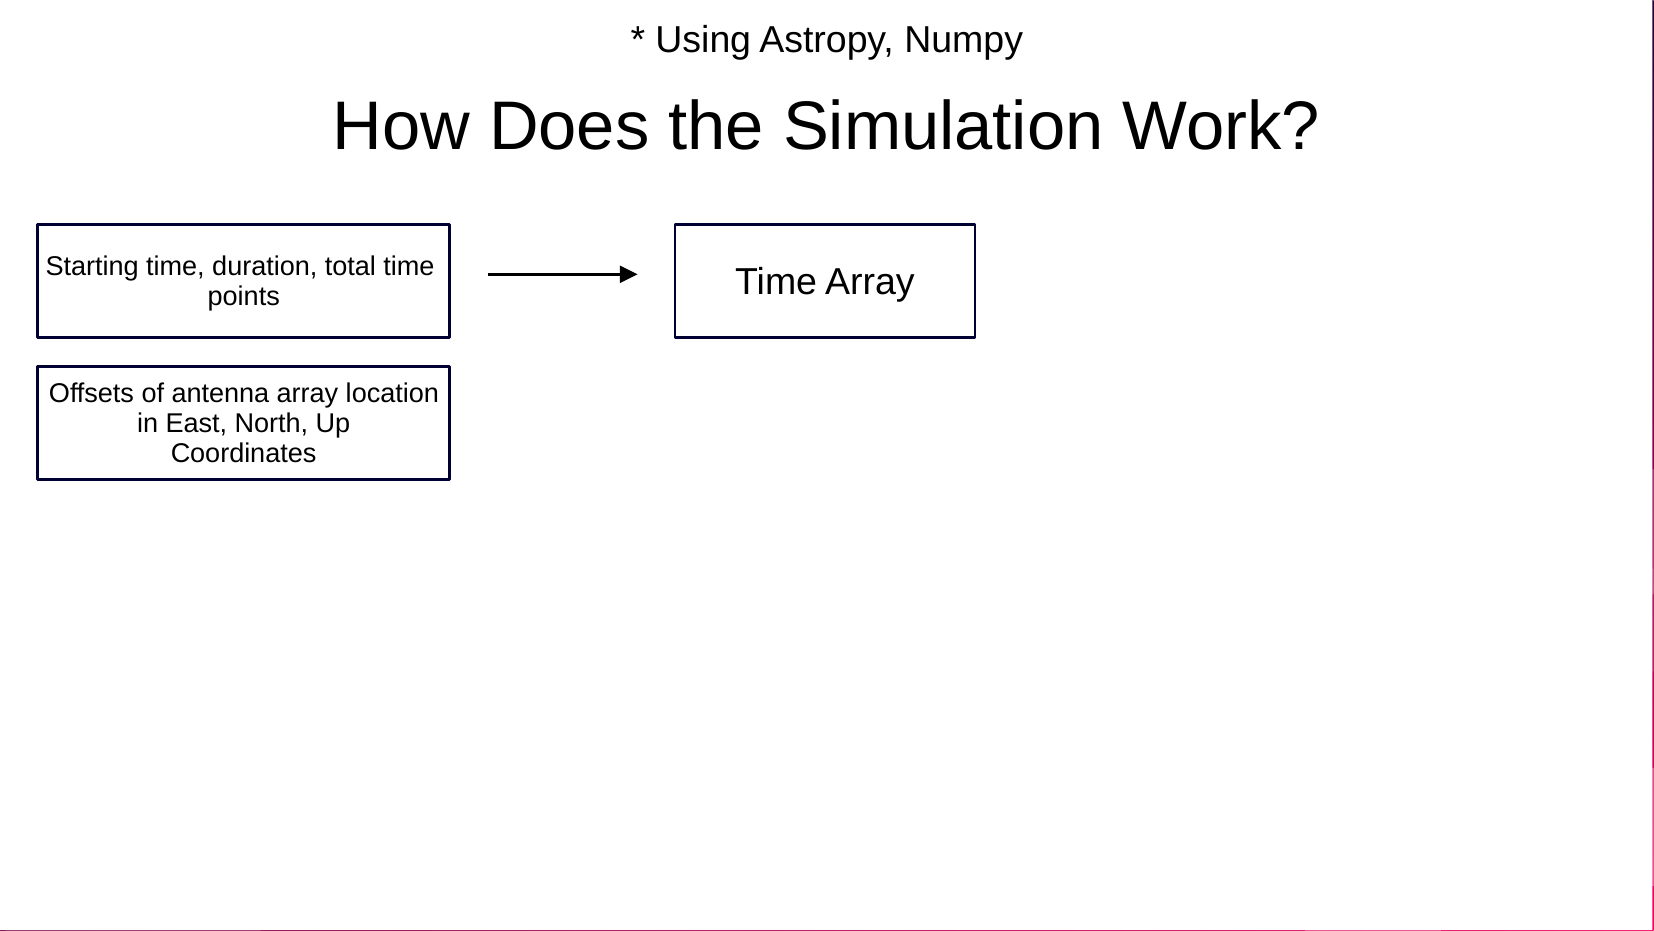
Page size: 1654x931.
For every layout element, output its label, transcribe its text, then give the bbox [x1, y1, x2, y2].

text_box Time Array [675, 224, 976, 338]
text_box Offsets of antenna array location in East, North, Up Coordinates [37, 366, 450, 480]
text_box Starting time, duration, total time points [37, 224, 450, 338]
title How Does the Simulation Work? [88, 44, 1565, 207]
text_box * Using Astropy, Numpy [545, 0, 1109, 96]
